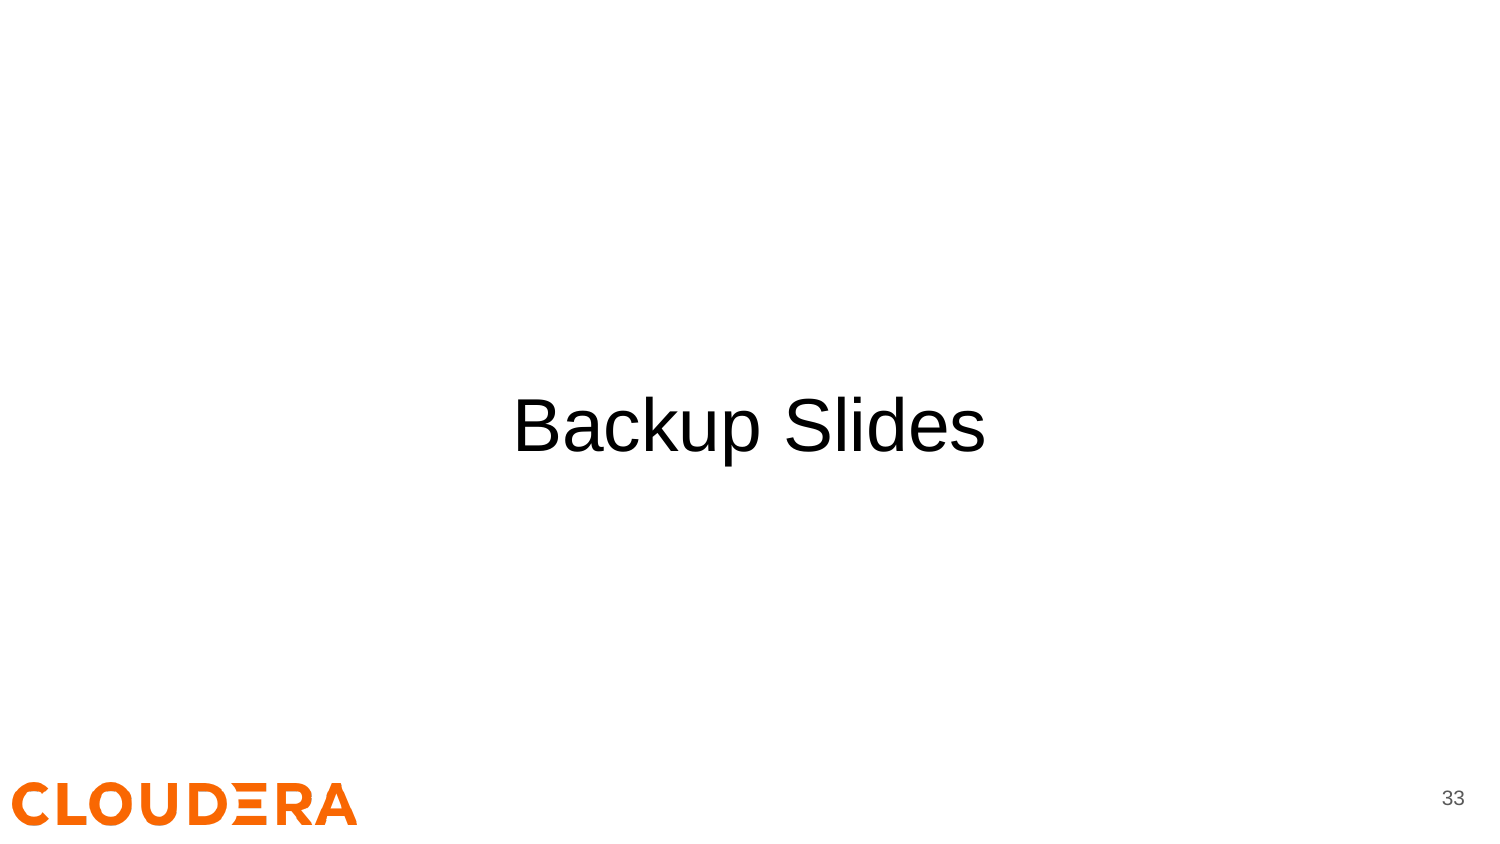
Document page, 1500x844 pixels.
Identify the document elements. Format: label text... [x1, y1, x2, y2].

picture [12, 740, 357, 826]
title Backup Slides [51, 352, 1449, 491]
slide_number <number> [1389, 764, 1480, 830]
